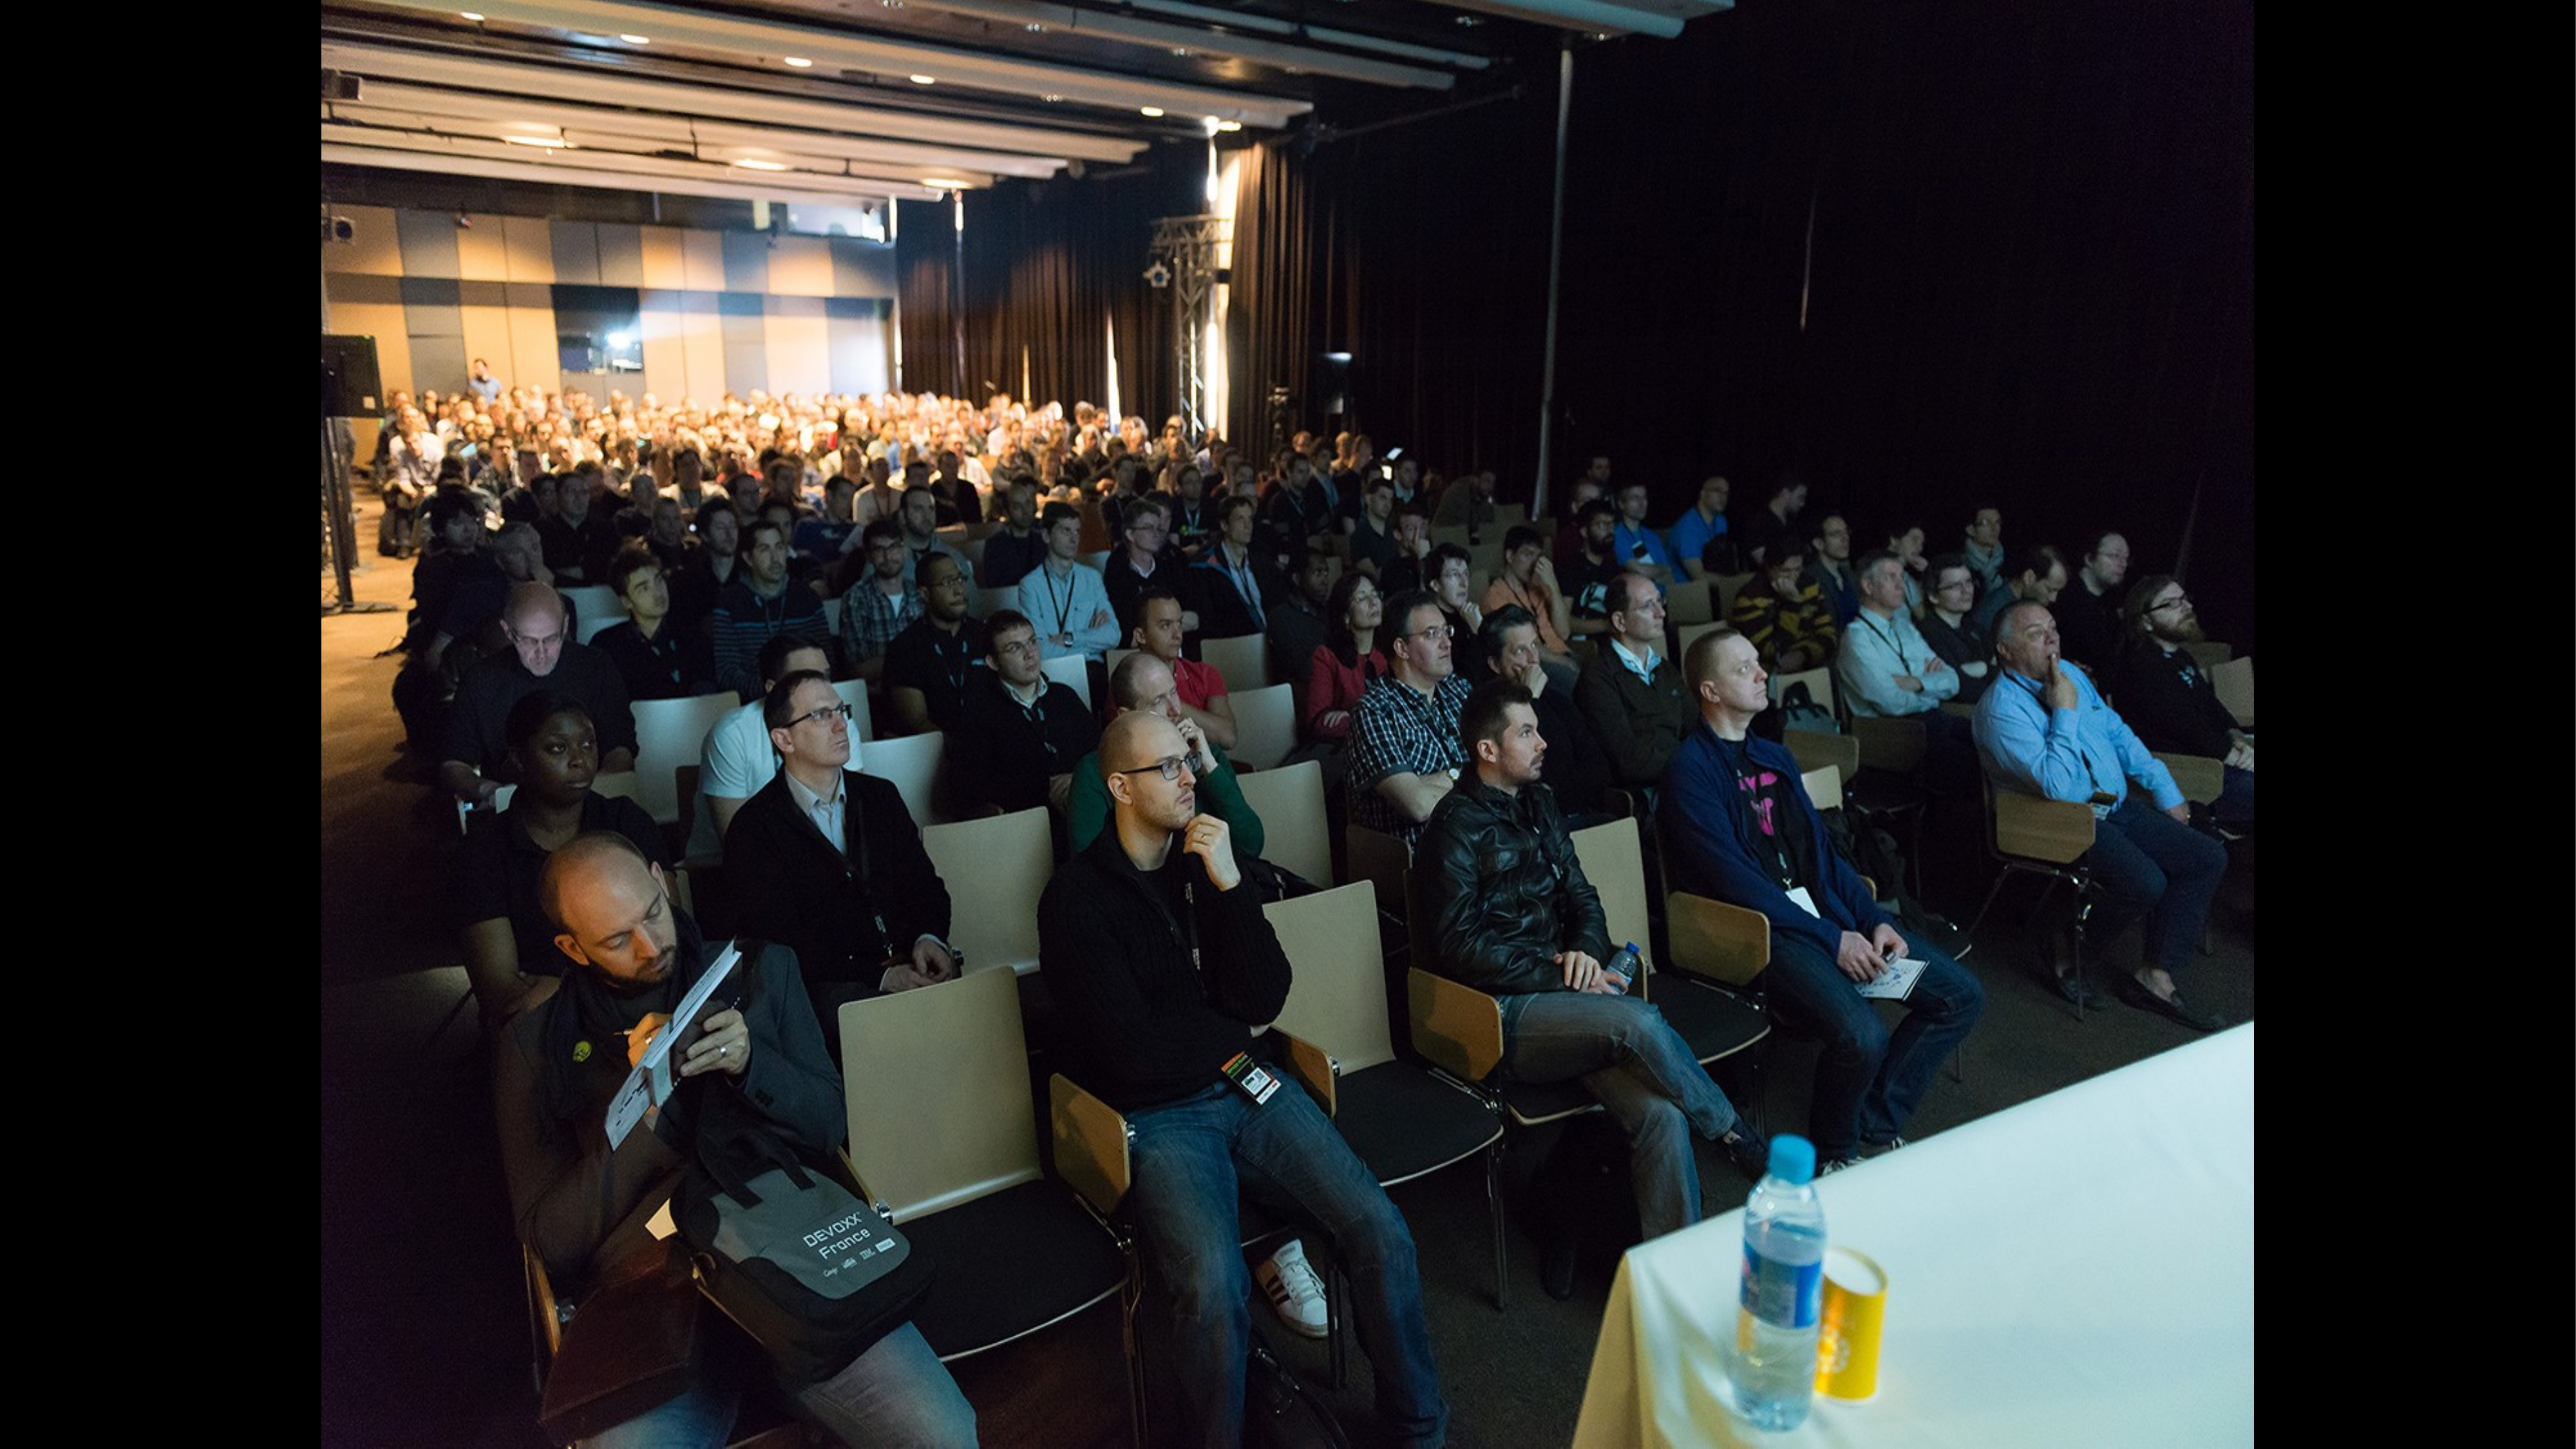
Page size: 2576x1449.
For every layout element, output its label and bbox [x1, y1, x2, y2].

picture [321, 0, 2254, 1449]
